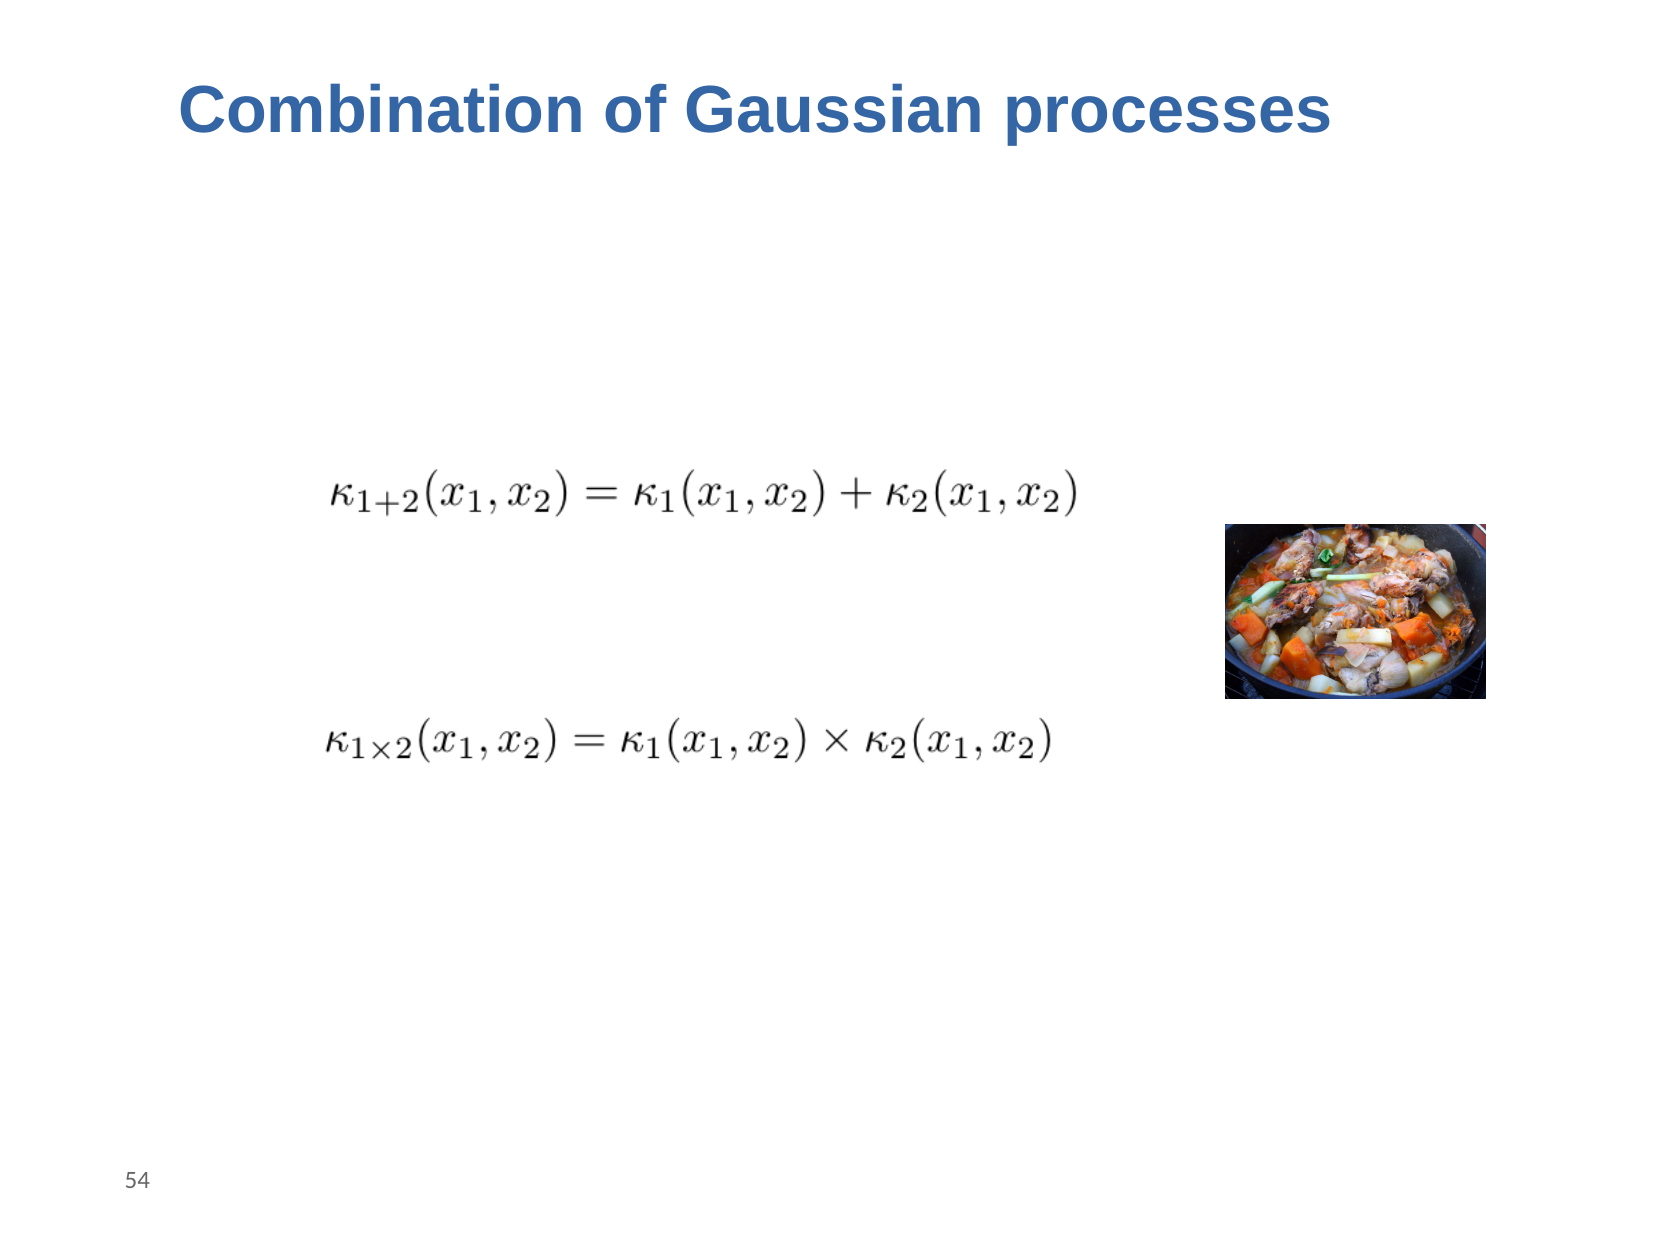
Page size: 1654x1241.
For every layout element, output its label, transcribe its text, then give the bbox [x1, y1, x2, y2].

title Combination of Gaussian processes [147, 5, 1365, 213]
picture [315, 464, 1083, 522]
picture [1225, 524, 1486, 699]
picture [315, 714, 1057, 766]
